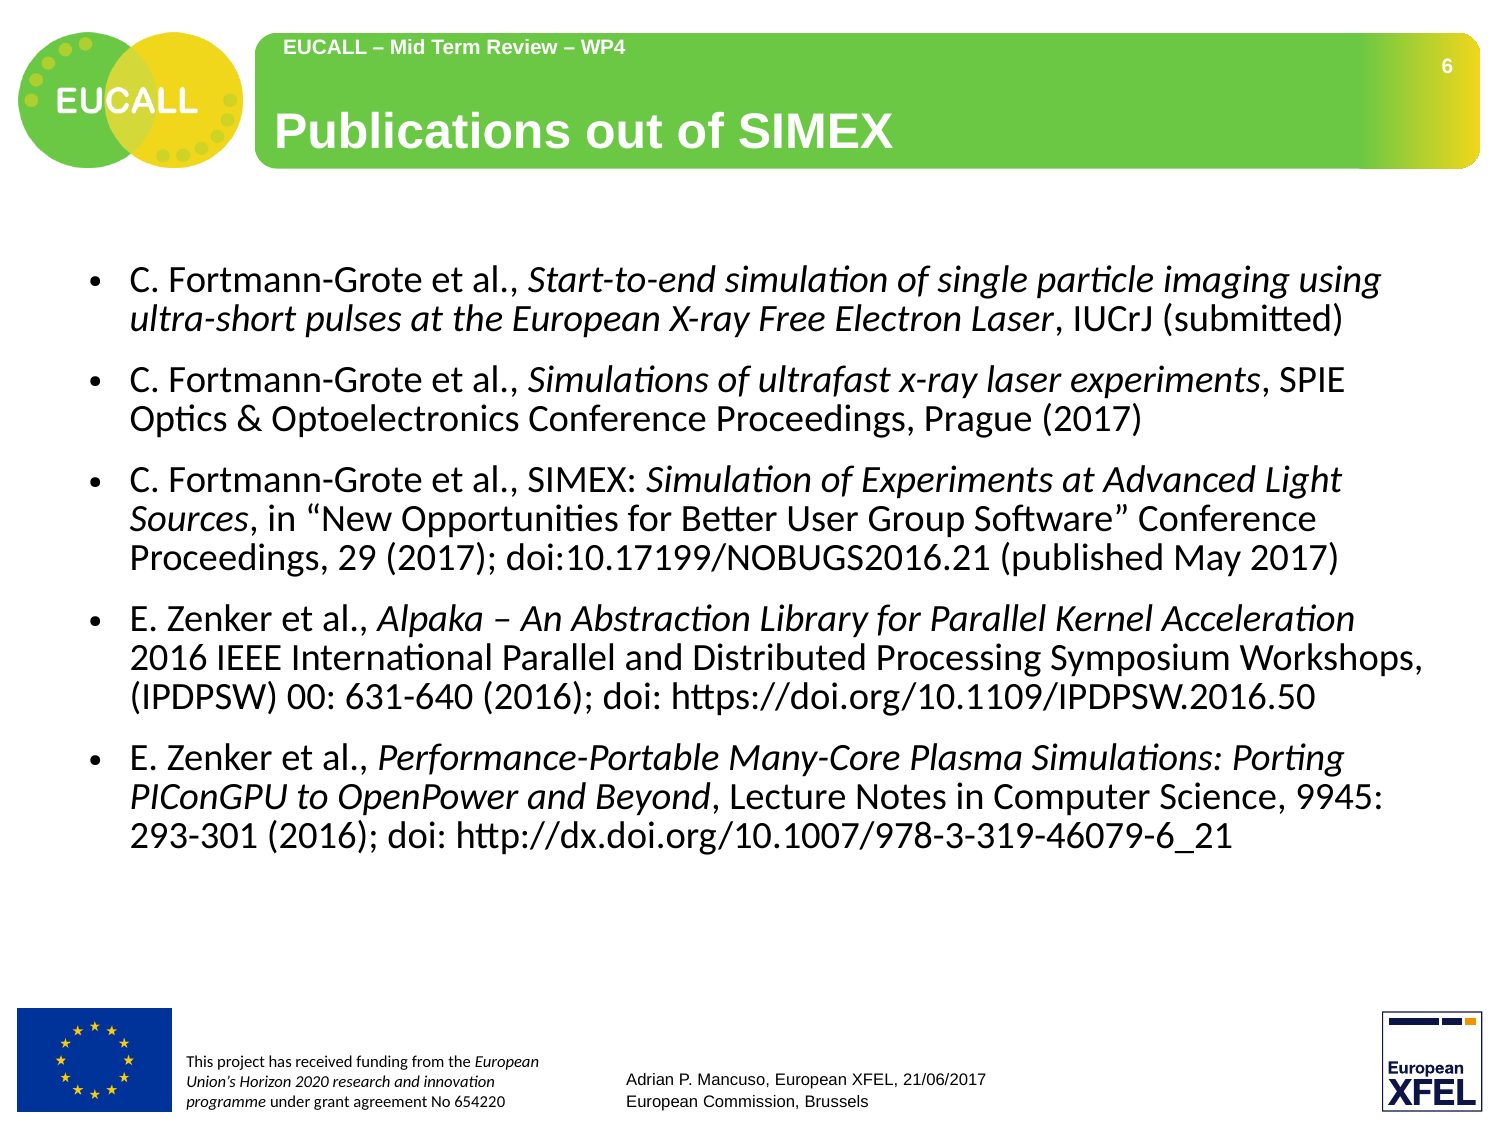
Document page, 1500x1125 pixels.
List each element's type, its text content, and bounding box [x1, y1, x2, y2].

picture [17, 1008, 172, 1112]
list C. Fortmann-Grote et al., Start-to-end simulation of single particle imaging using ultra-short pulses at the European X-ray Free Electron Laser, IUCrJ (submitted) C. Fortmann-Grote et al., Simulations of ultrafast x-ray laser experiments, SPIE Optics & Optoelectronics Conference Proceedings, Prague (2017) C. Fortmann-Grote et al., SIMEX: Simulation of Experiments at Advanced Light Sources, in “New Opportunities for Better User Group Software” Conference Proceedings, 29 (2017); doi:10.17199/NOBUGS2016.21 (published May 2017) E. Zenker et al., Alpaka – An Abstraction Library for Parallel Kernel Acceleration 2016 IEEE International Parallel and Distributed Processing Symposium Workshops, (IPDPSW) 00: 631-640 (2016); doi: https://doi.org/10.1109/IPDPSW.2016.50 E. Zenker et al., Performance-Portable Many-Core Plasma Simulations: Porting PIConGPU to OpenPower and Beyond, Lecture Notes in Computer Science, 9945: 293-301 (2016); doi: http://dx.doi.org/10.1007/978-3-319-46079-6_21 [75, 263, 1425, 916]
title Publications out of SIMEX [274, 42, 1469, 160]
picture [18, 32, 243, 168]
